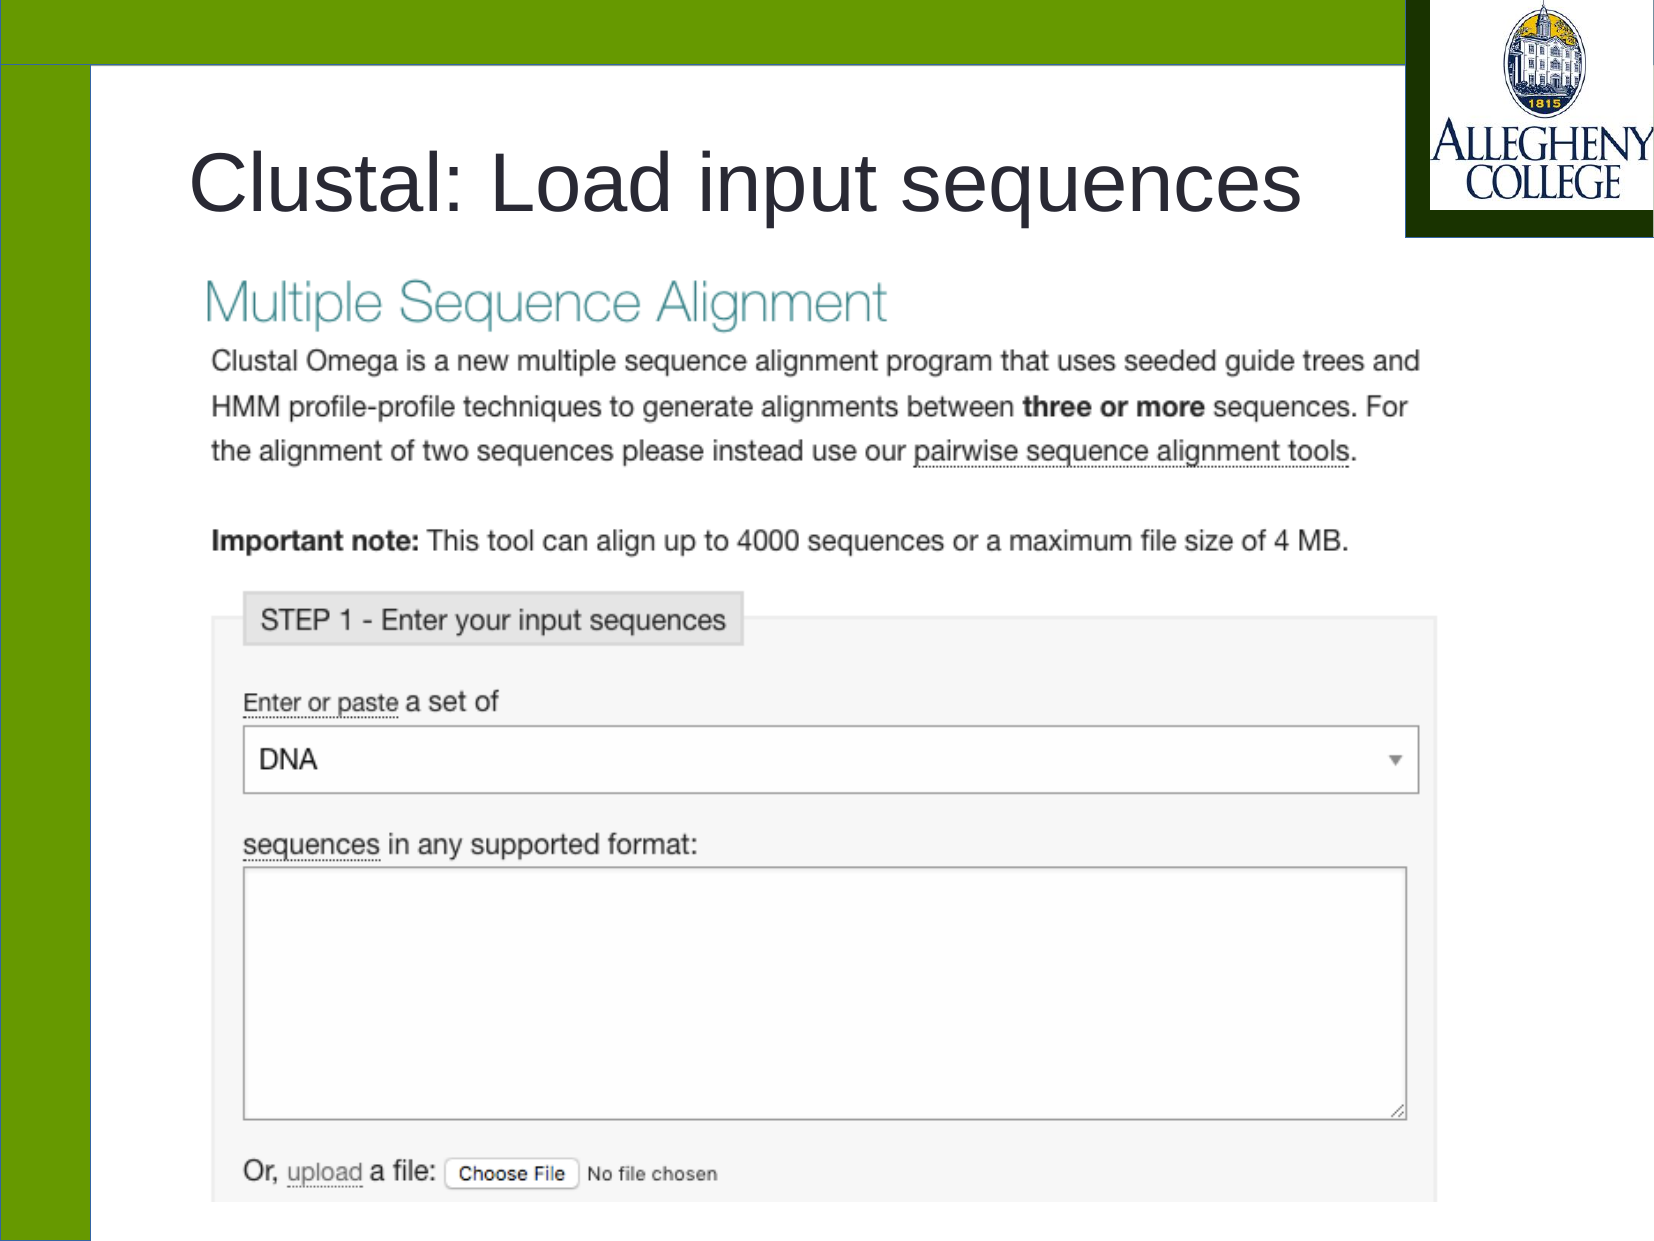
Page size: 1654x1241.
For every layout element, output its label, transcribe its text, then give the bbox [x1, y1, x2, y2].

picture [194, 258, 1441, 1202]
title Clustal: Load input sequences [112, 78, 1381, 287]
text_box [0, 0, 1654, 1241]
picture [1430, 0, 1654, 210]
